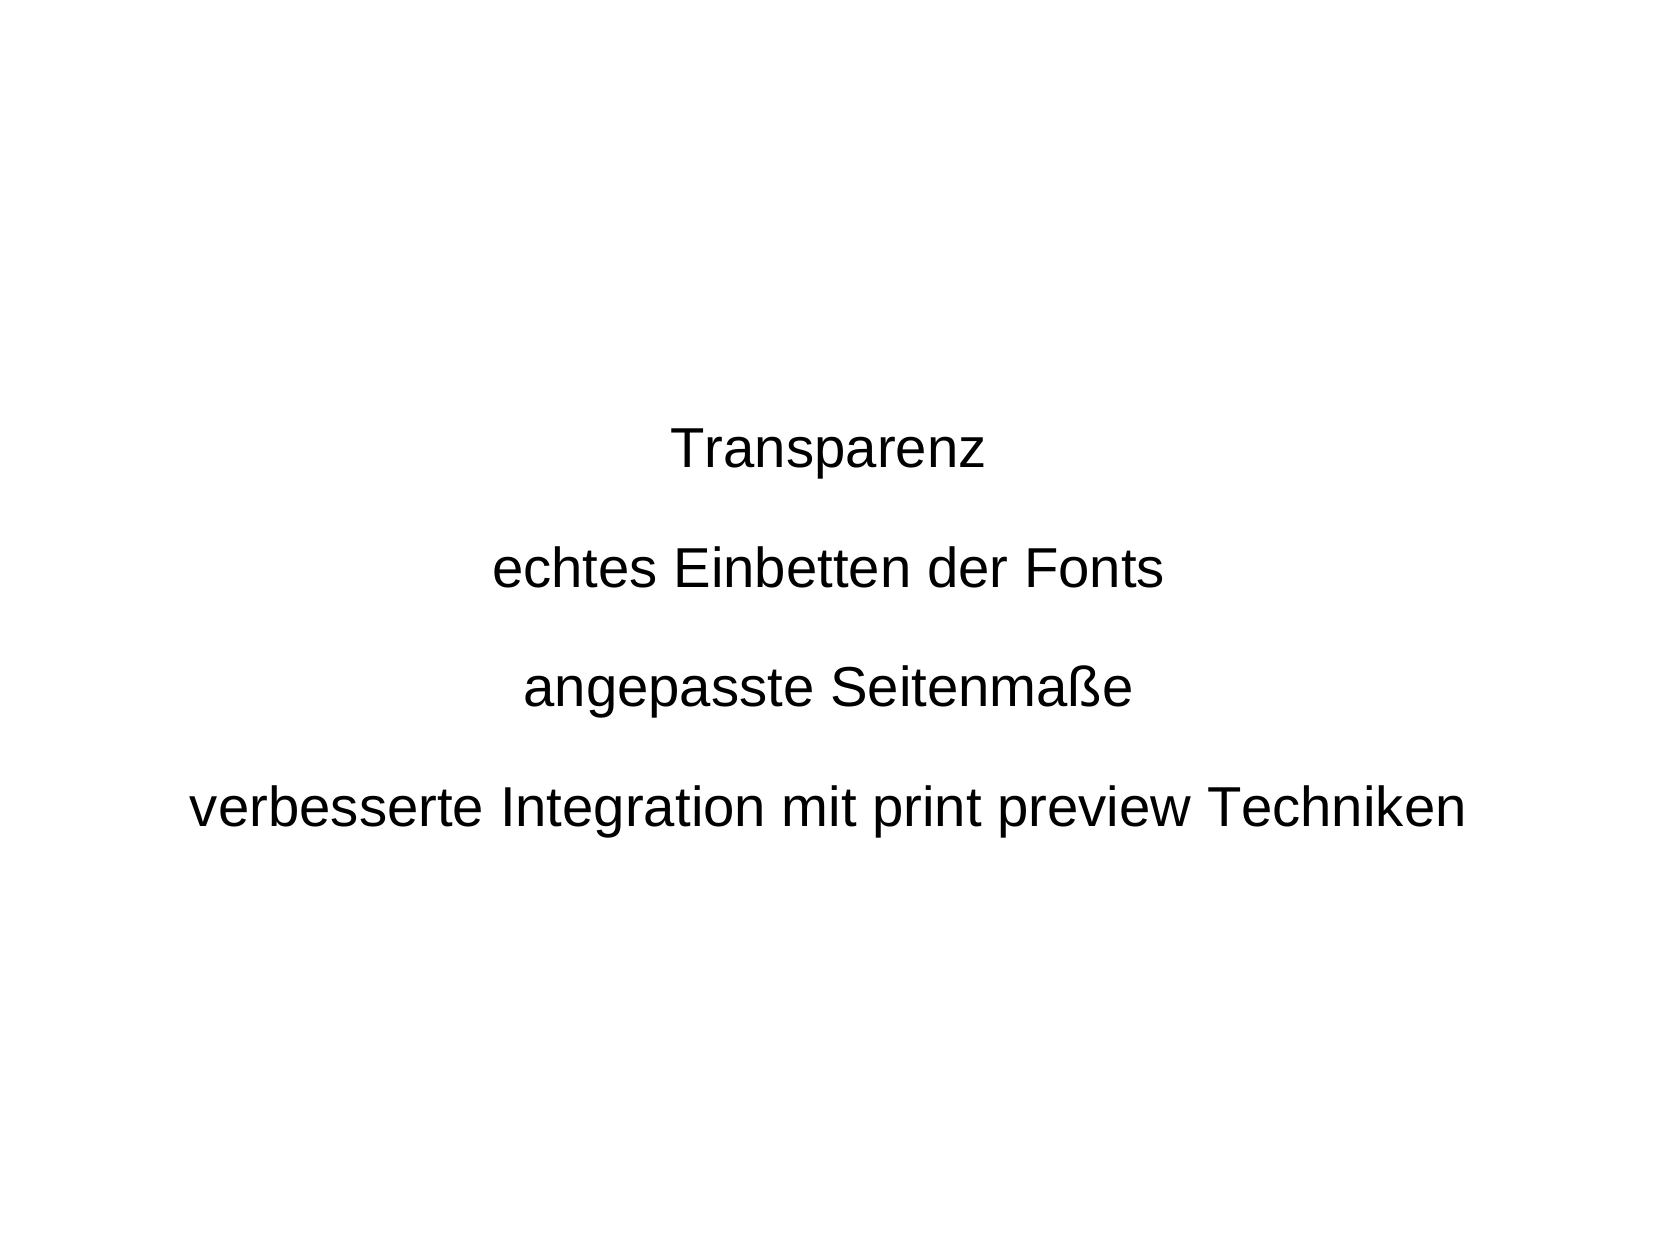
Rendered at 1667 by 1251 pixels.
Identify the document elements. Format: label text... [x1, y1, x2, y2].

subtitle Transparenz echtes Einbetten der Fonts angepasste Seitenmaße verbesserte Integration mit print preview Techniken [0, 419, 1667, 895]
